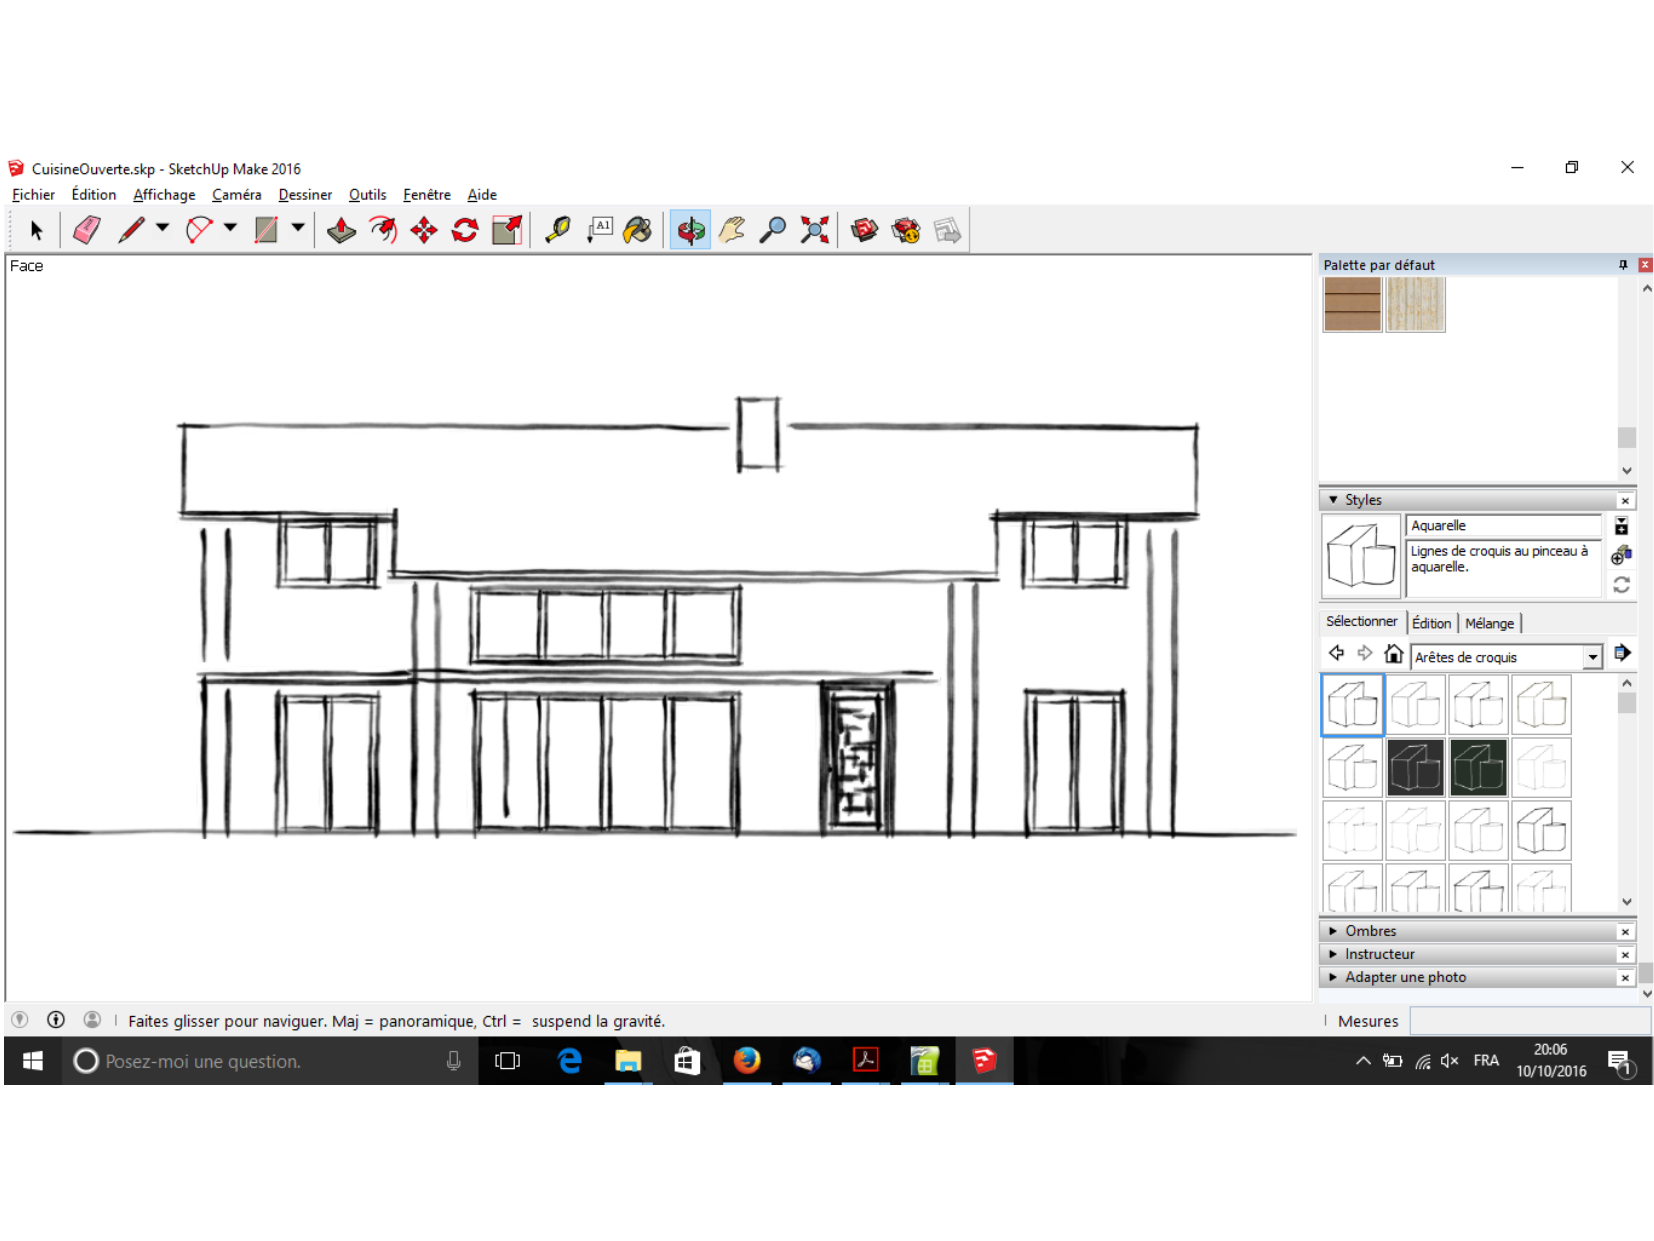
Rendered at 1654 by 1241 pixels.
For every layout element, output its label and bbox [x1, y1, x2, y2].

picture [4, 155, 1654, 1085]
